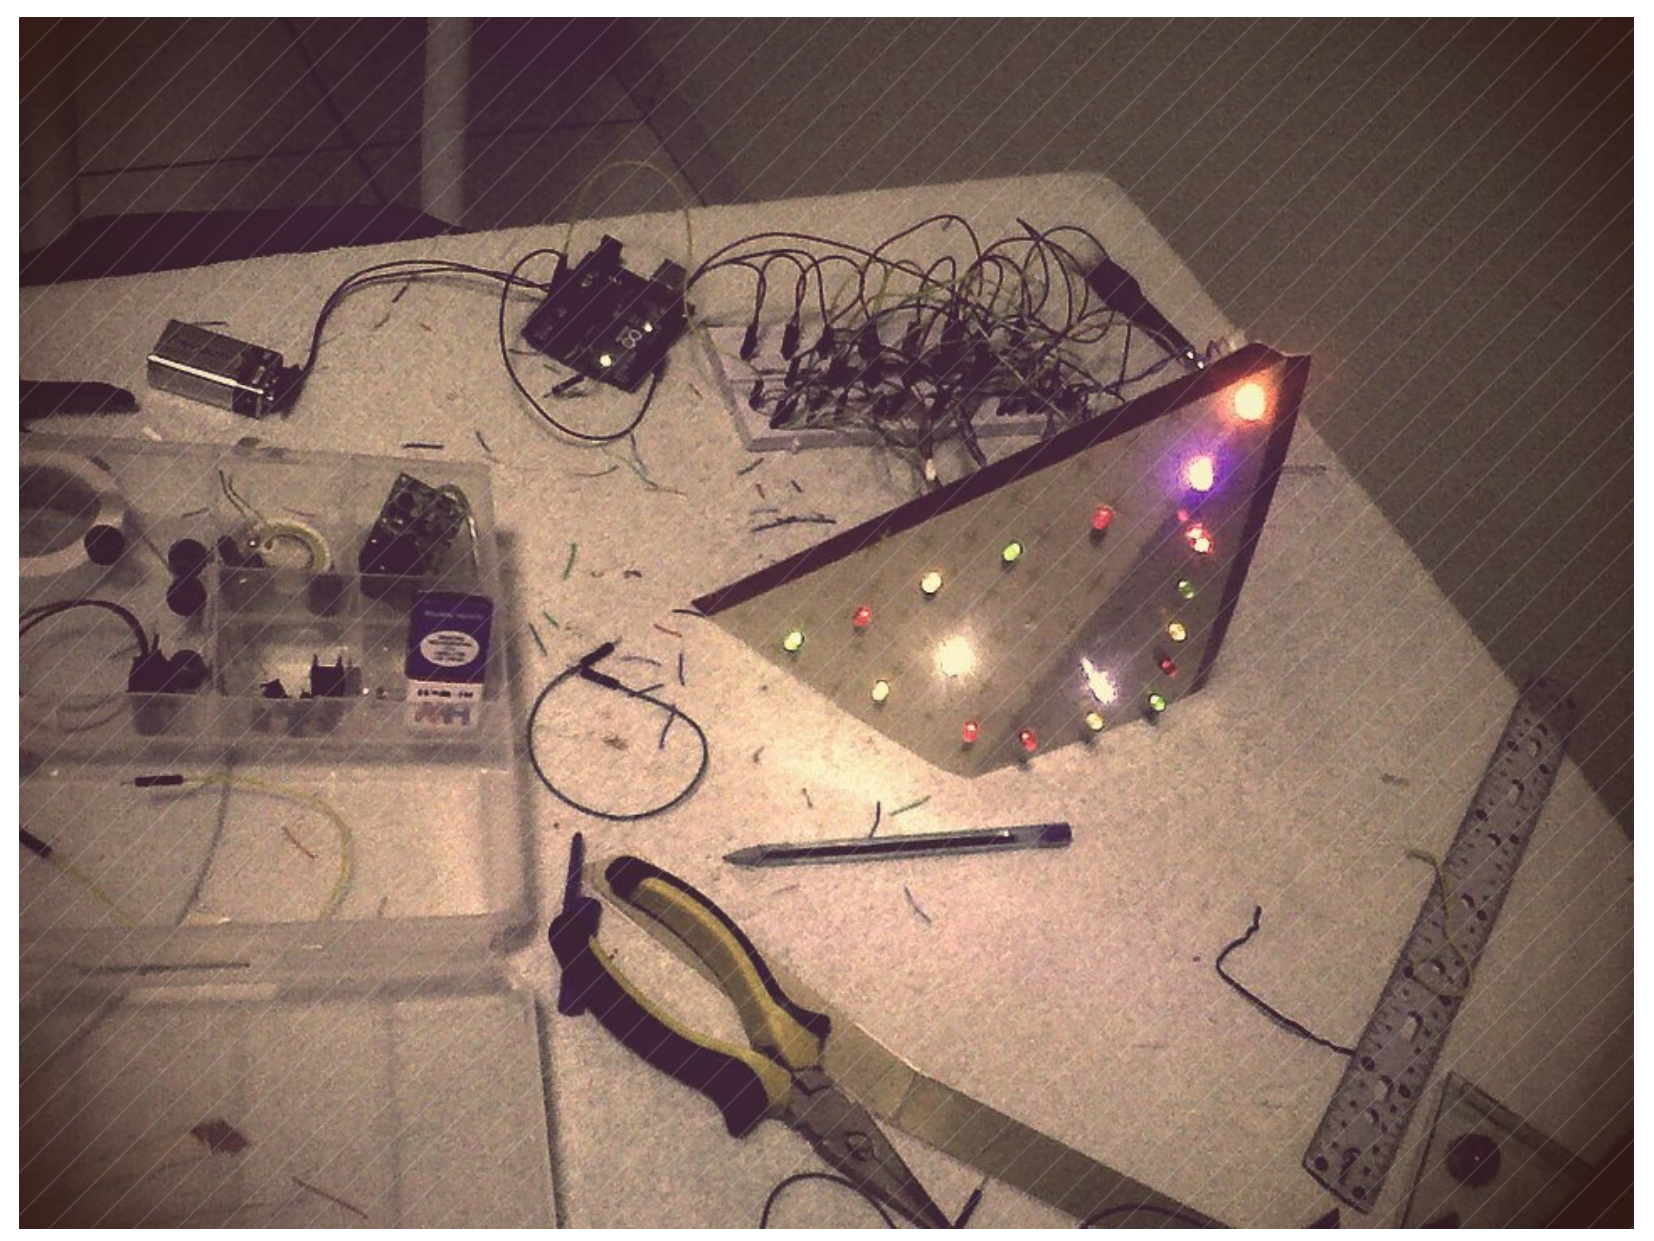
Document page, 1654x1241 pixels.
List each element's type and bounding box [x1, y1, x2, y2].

text_box [0, 0, 1649, 1241]
